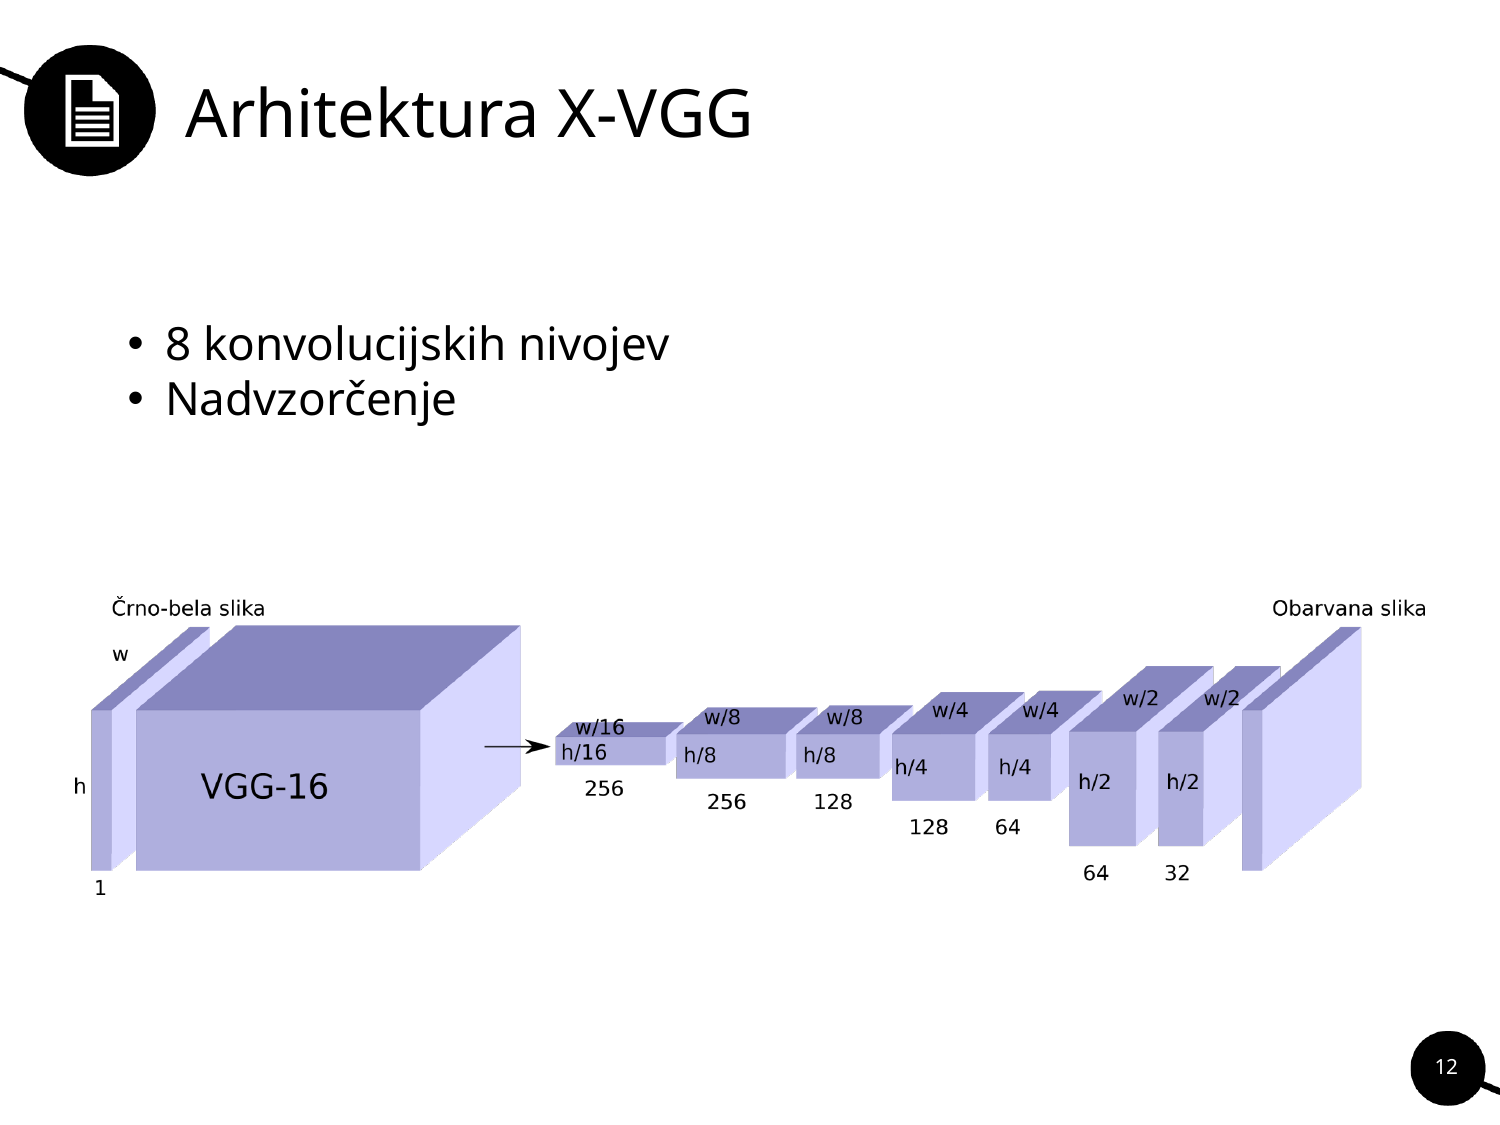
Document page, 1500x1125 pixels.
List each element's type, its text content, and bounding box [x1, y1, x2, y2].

picture [0, 0, 1500, 1125]
list 8 konvolucijskih nivojev Nadvzorčenje [75, 299, 1425, 458]
title Arhitektura X-VGG [170, 45, 1425, 177]
